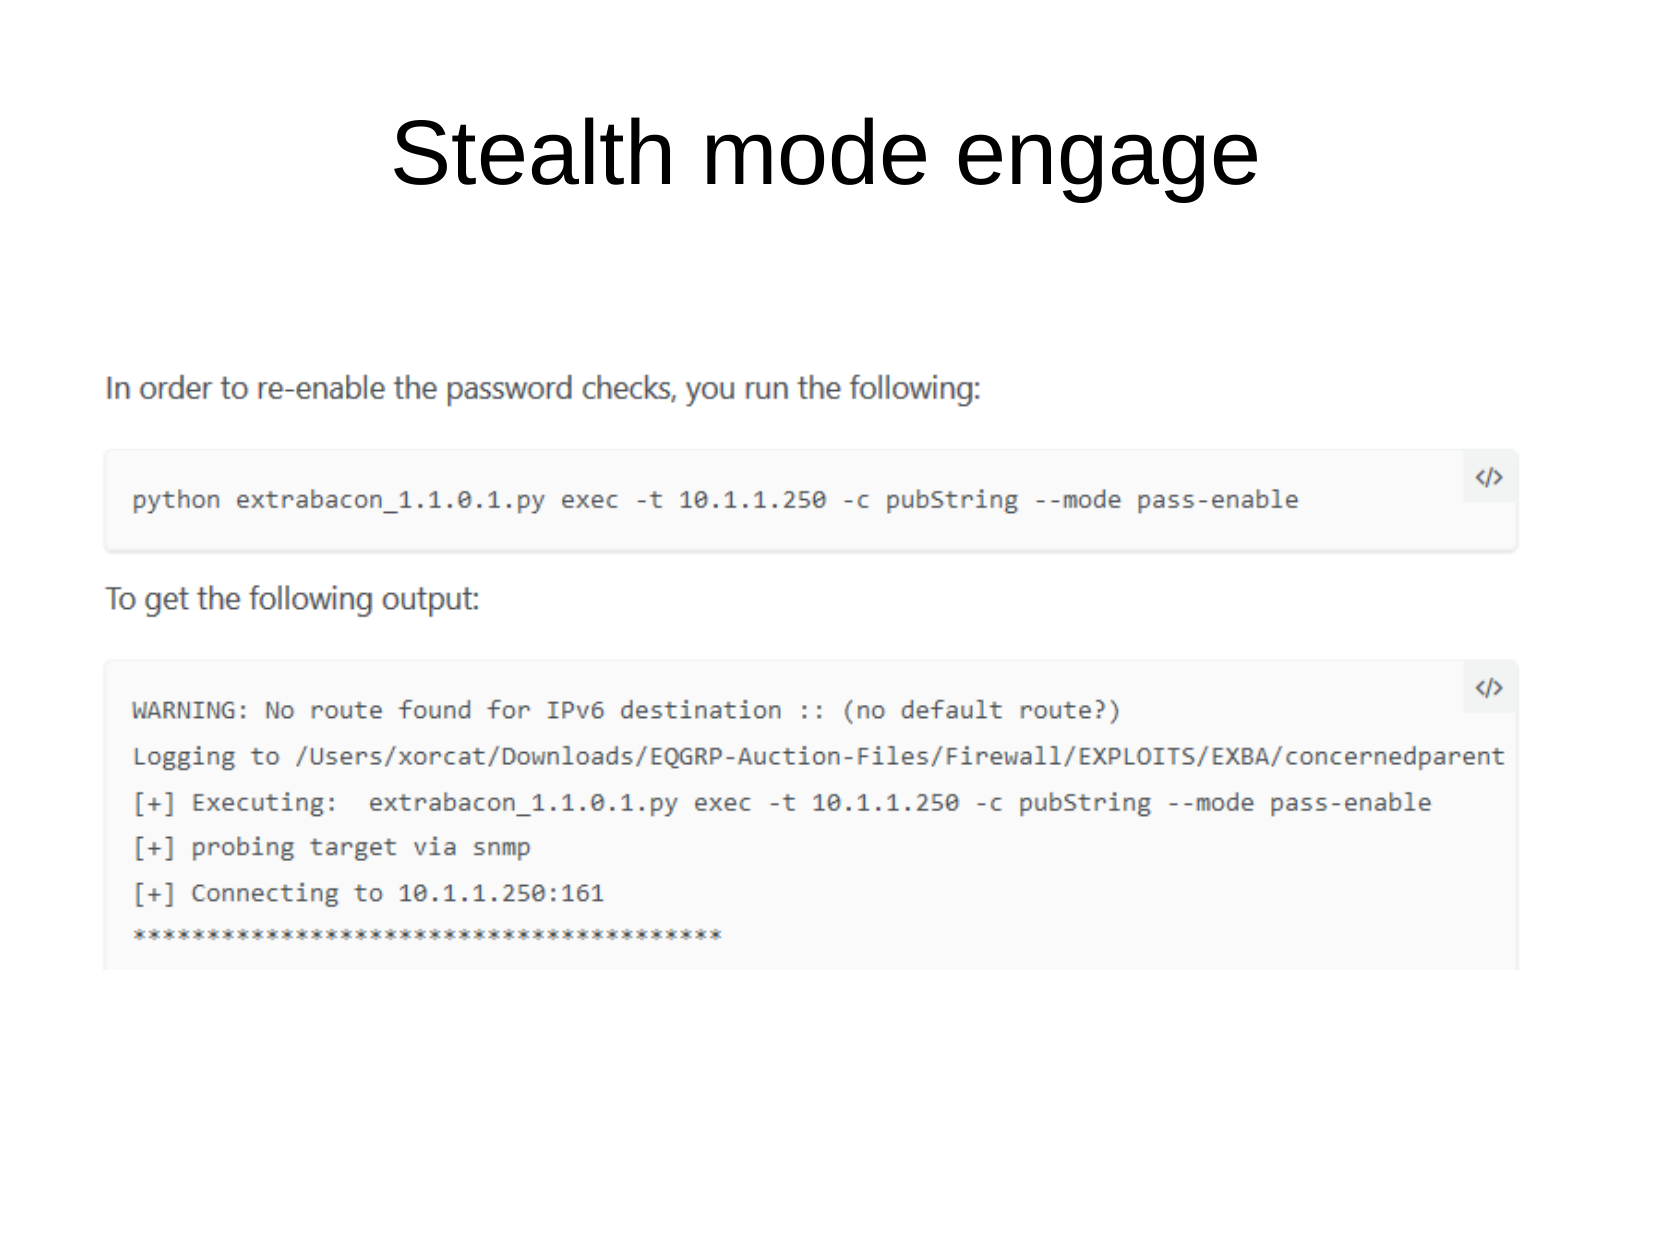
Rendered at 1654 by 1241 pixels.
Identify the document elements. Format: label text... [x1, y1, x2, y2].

title Stealth mode engage [82, 49, 1571, 257]
picture [92, 366, 1560, 970]
